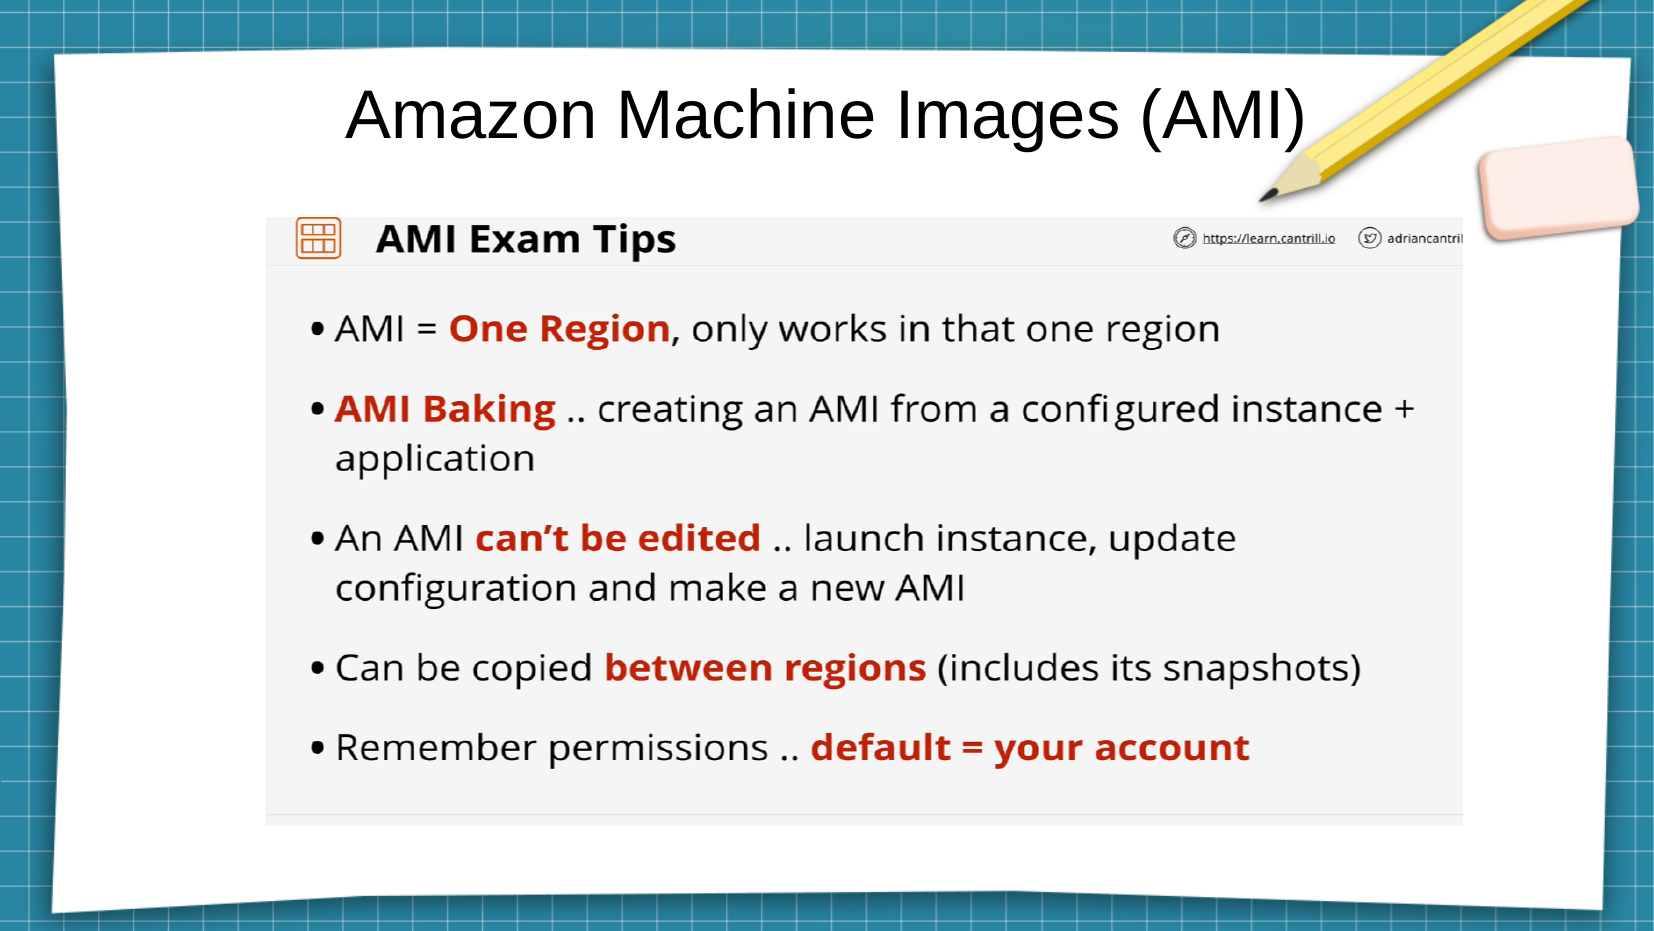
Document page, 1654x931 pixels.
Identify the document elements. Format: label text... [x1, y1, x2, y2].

title Amazon Machine Images (AMI) [82, 37, 1571, 193]
picture [0, 0, 1654, 931]
